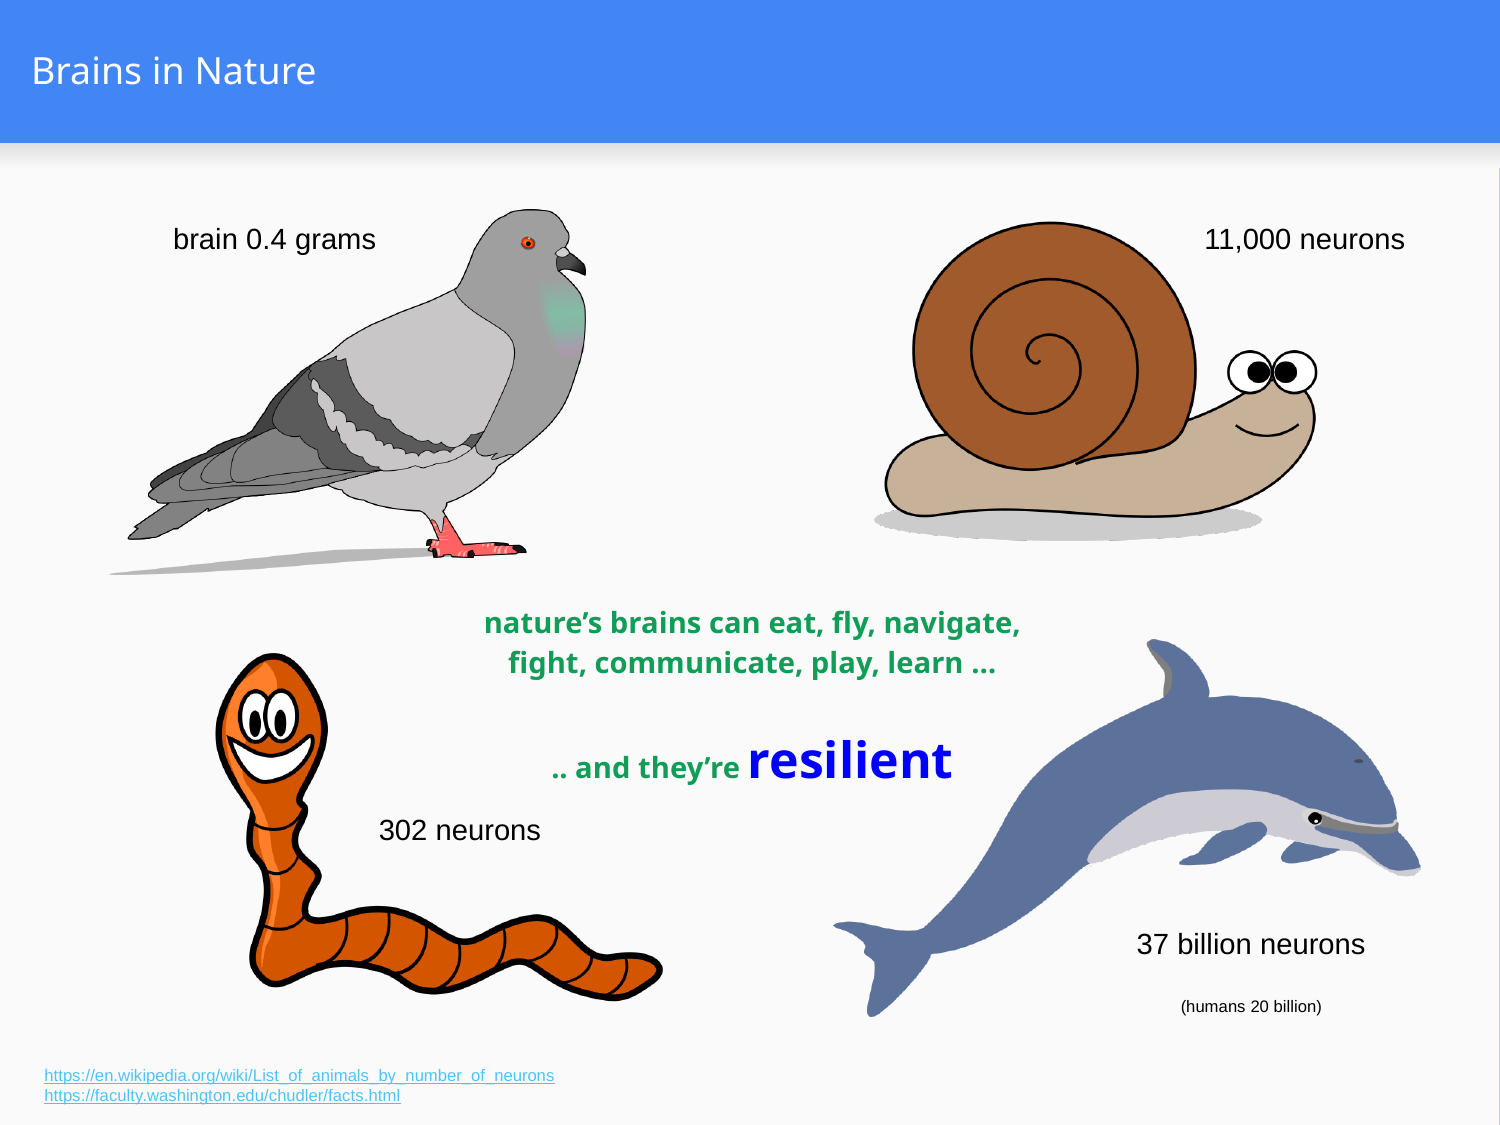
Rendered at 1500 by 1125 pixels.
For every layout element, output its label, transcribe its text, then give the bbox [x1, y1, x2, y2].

text_box 37 billion neurons (humans 20 billion) [1082, 906, 1421, 1035]
text_box nature’s brains can eat, fly, navigate, fight, communicate, play, learn … .. and they’re resilient [443, 572, 1061, 816]
title Brains in Nature [16, 3, 1464, 136]
text_box 302 neurons [334, 793, 586, 864]
picture [109, 209, 586, 575]
picture [199, 649, 677, 1007]
text_box 11,000 neurons [1179, 202, 1431, 273]
picture [847, 202, 1344, 560]
text_box brain 0.4 grams [149, 202, 401, 273]
picture [833, 639, 1421, 1017]
text_box https://en.wikipedia.org/wiki/List_of_animals_by_number_of_neurons https://faculty.washington.edu/chudler/facts.html [29, 1050, 726, 1107]
